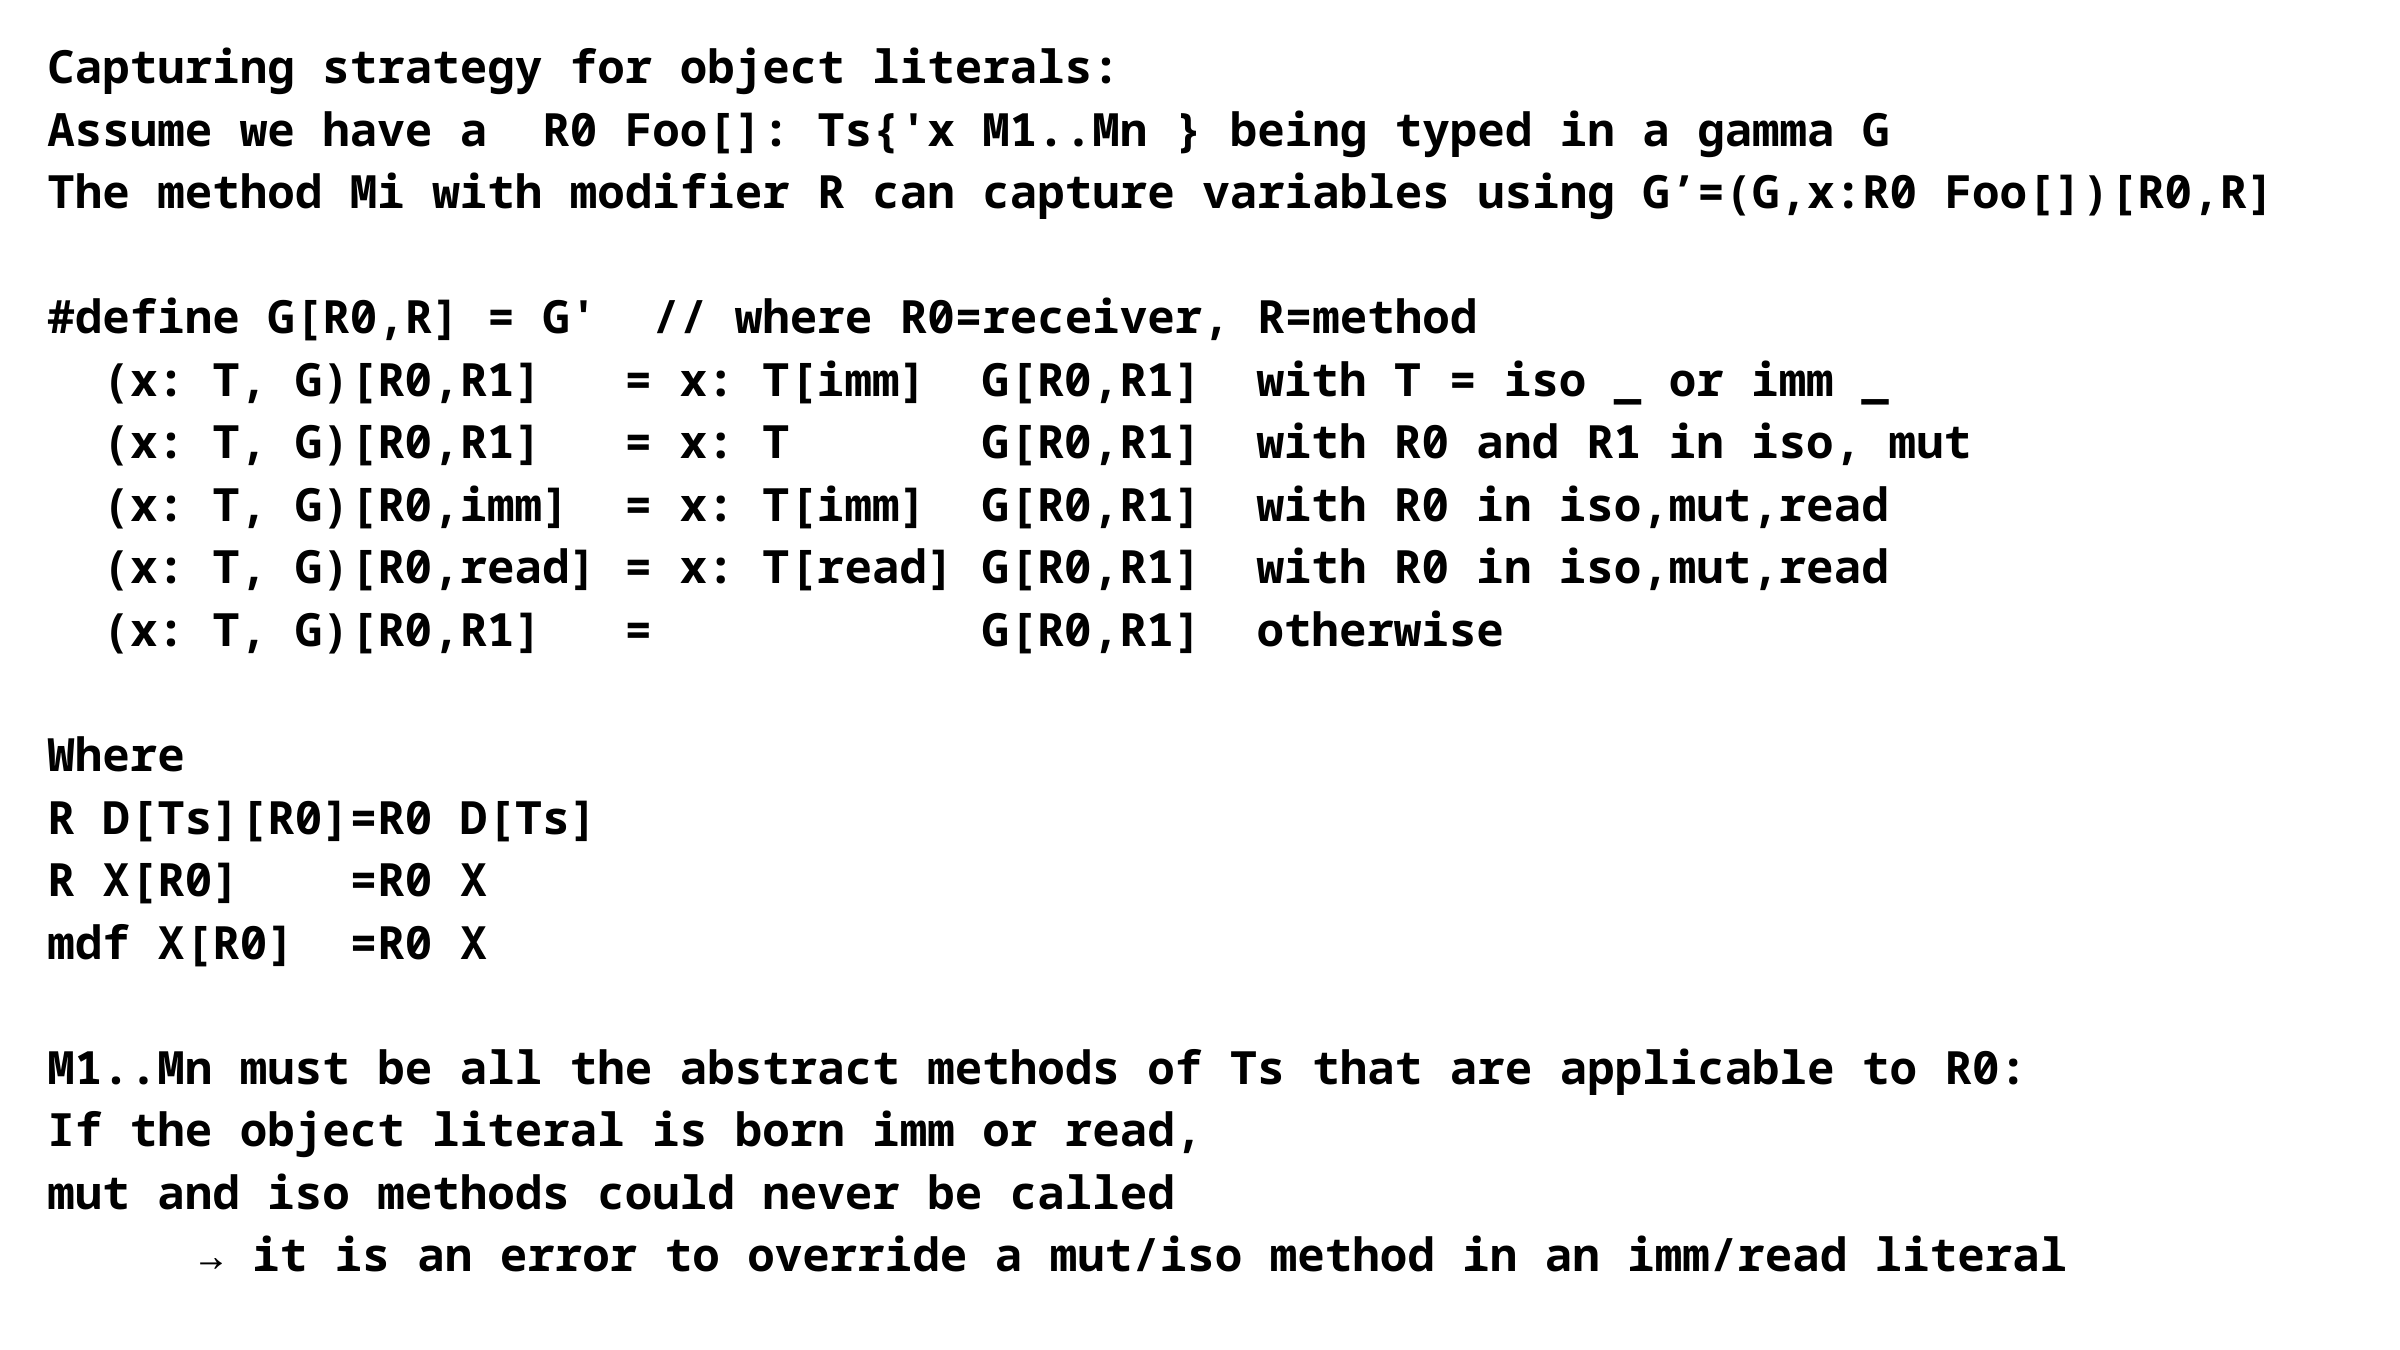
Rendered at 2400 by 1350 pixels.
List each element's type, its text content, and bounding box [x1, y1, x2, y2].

text_box Capturing strategy for object literals: Assume we have a R0 Foo[]: Ts{'x M1..Mn } being typed in a gamma G The method Mi with modifier R can capture variables using G’=(G,x:R0 Foo[])[R0,R] #define G[R0,R] = G' // where R0=receiver, R=method (x: T, G)[R0,R1] = x: T[imm] G[R0,R1] with T = iso _ or imm _ (x: T, G)[R0,R1] = x: T G[R0,R1] with R0 and R1 in iso, mut (x: T, G)[R0,imm] = x: T[imm] G[R0,R1] with R0 in iso,mut,read (x: T, G)[R0,read] = x: T[read] G[R0,R1] with R0 in iso,mut,read (x: T, G)[R0,R1] = G[R0,R1] otherwise Where R D[Ts][R0]=R0 D[Ts] R X[R0] =R0 X mdf X[R0] =R0 X M1..Mn must be all the abstract methods of Ts that are applicable to R0: If the object literal is born imm or read, mut and iso methods could never be called → it is an error to override a mut/iso method in an imm/read literal [32, 27, 2358, 1350]
